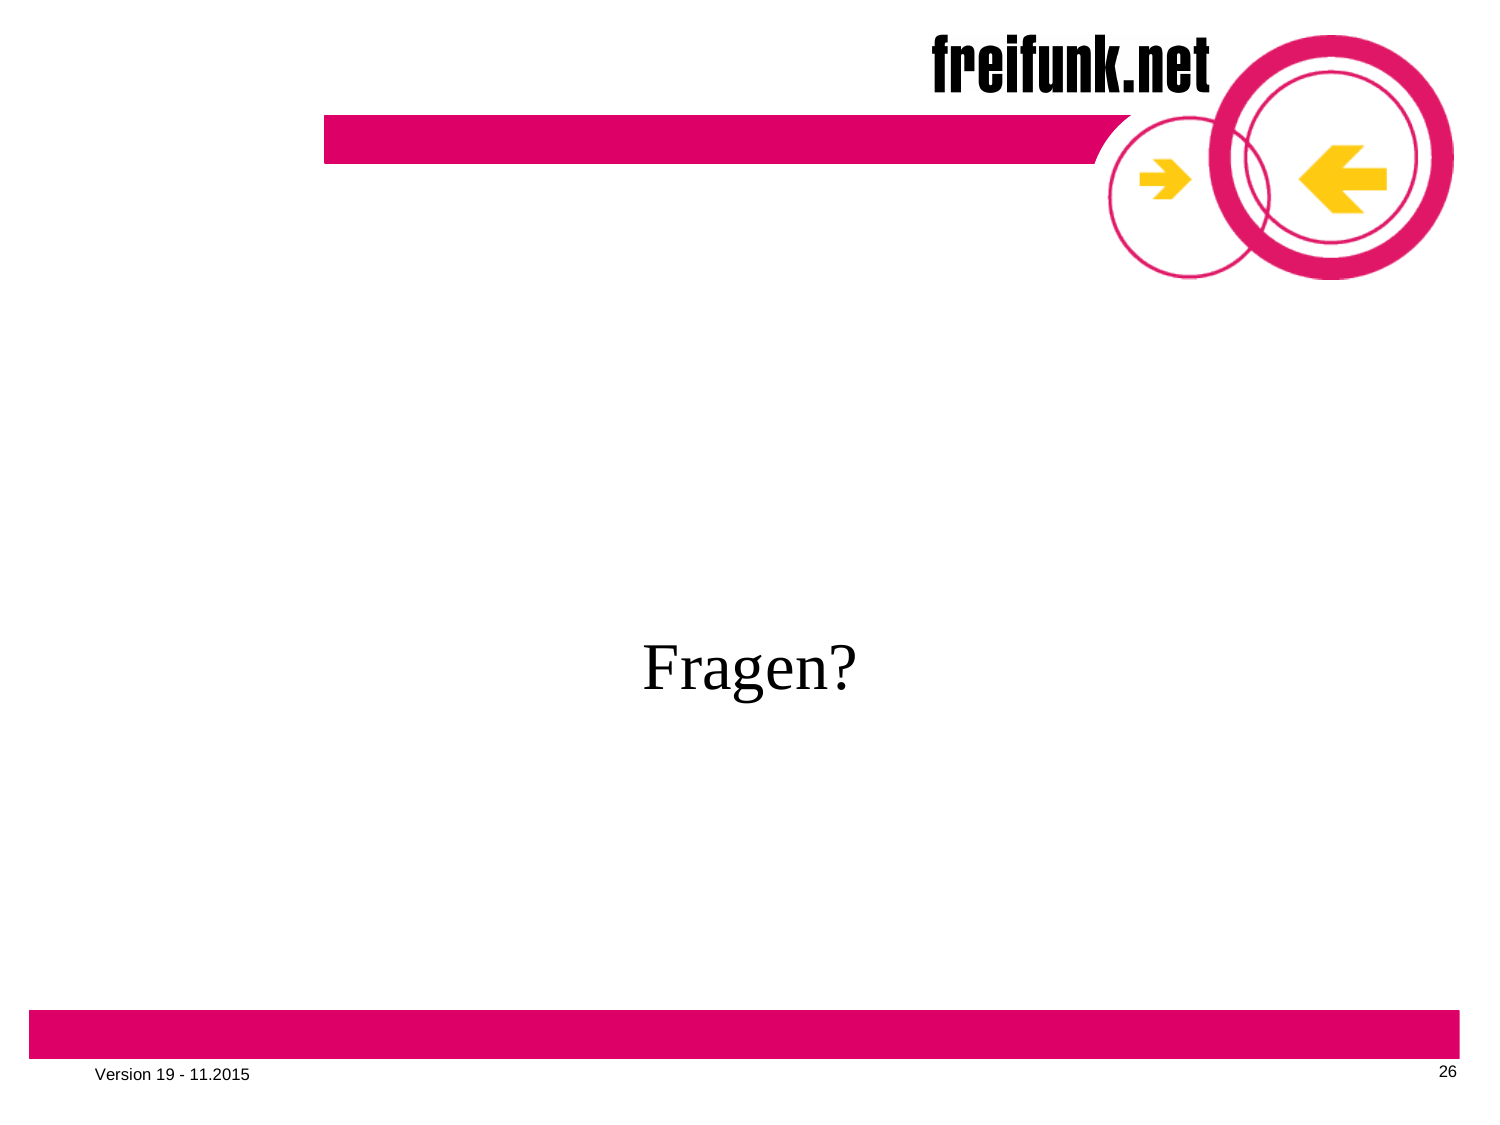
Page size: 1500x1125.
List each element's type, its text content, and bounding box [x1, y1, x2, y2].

subtitle Fragen? [110, 312, 1392, 1022]
picture [932, 34, 1454, 280]
